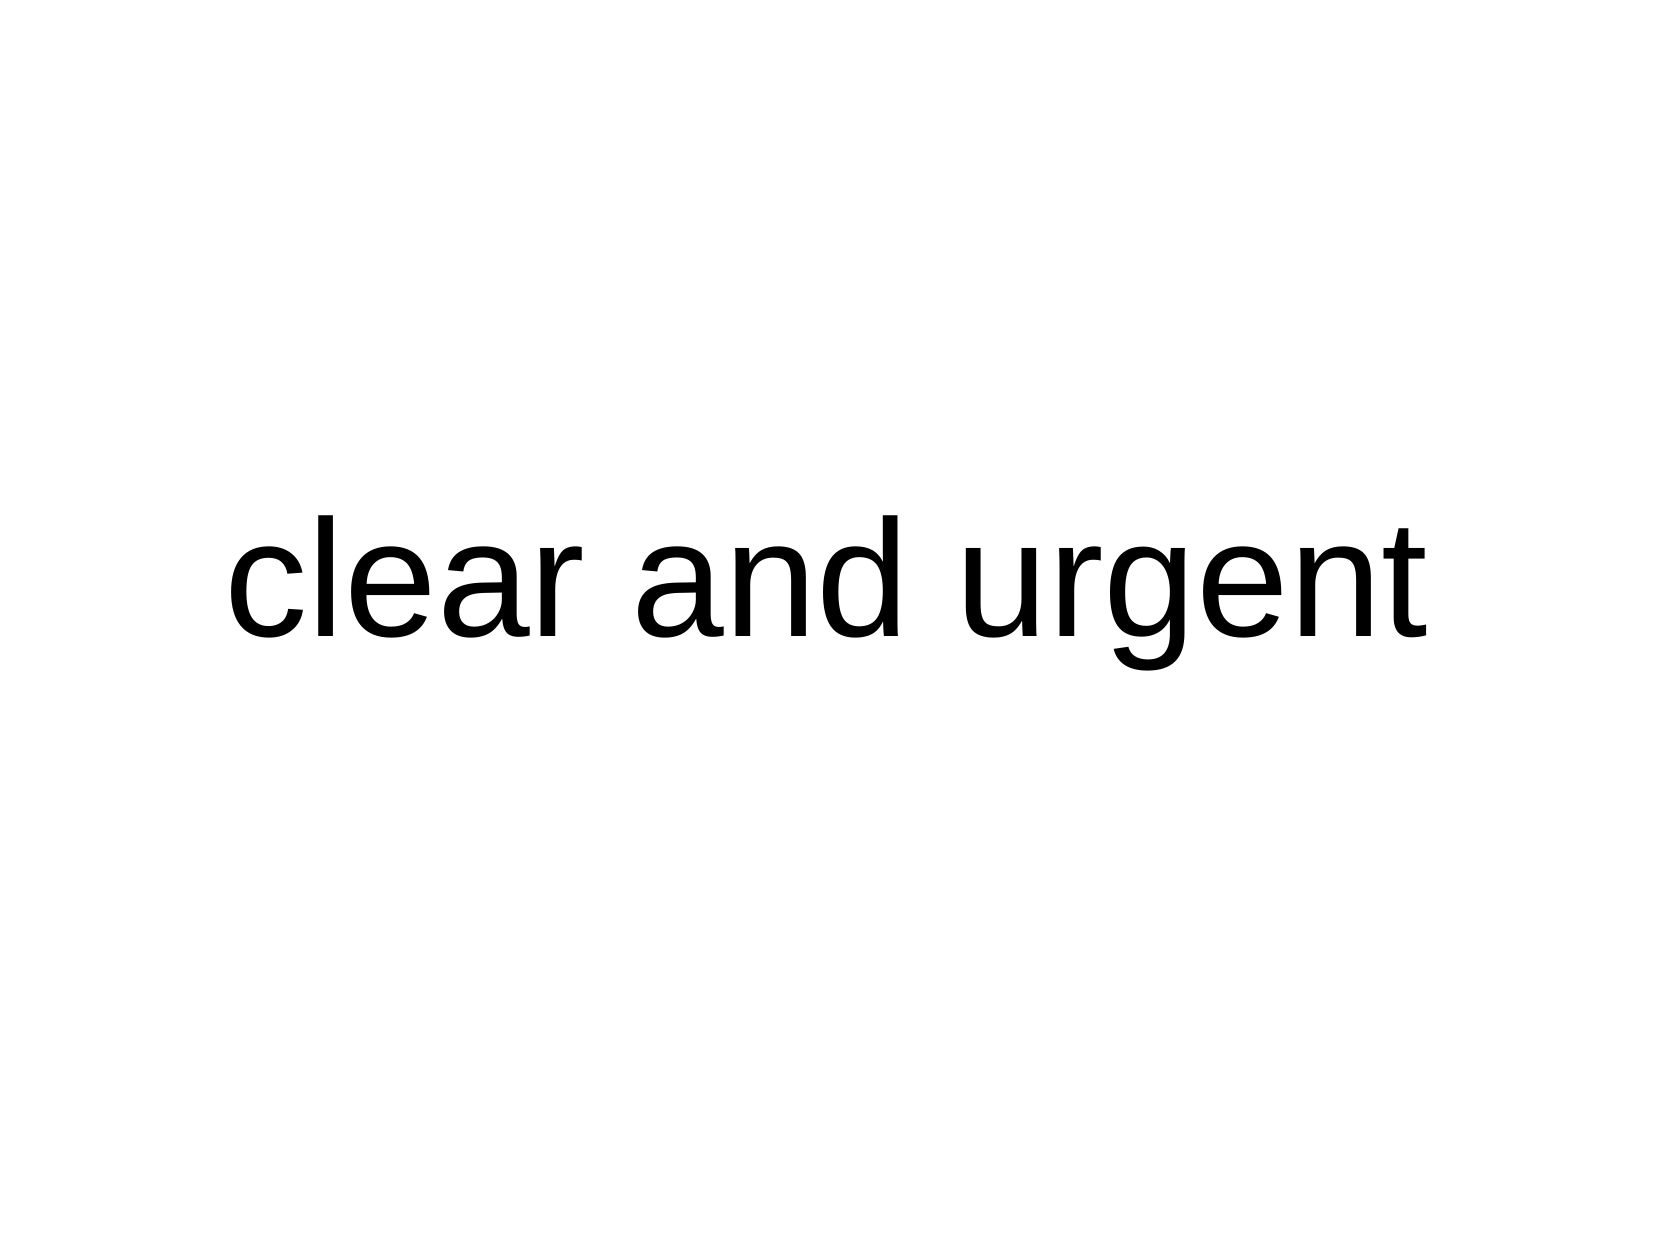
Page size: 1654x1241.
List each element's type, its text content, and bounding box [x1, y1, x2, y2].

subtitle clear and urgent [82, 56, 1571, 1102]
